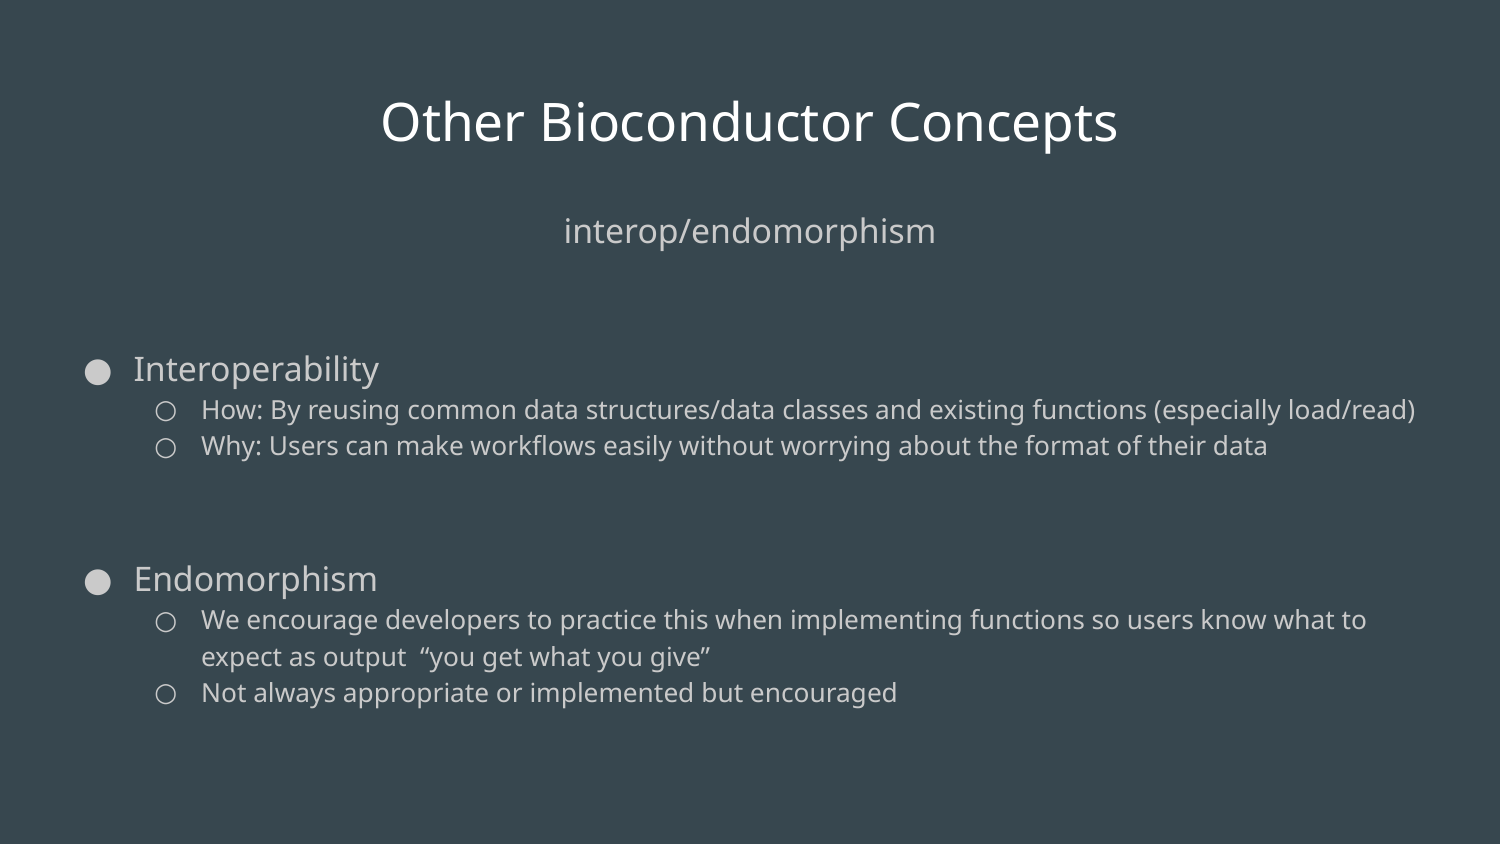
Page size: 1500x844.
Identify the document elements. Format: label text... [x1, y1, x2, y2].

title Other Bioconductor Concepts [51, 72, 1449, 167]
list interop/endomorphism Interoperability How: By reusing common data structures/data classes and existing functions (especially load/read) Why: Users can make workflows easily without worrying about the format of their data Endomorphism We encourage developers to practice this when implementing functions so users know what to expect as output “you get what you give” Not always appropriate or implemented but encouraged [51, 189, 1449, 750]
